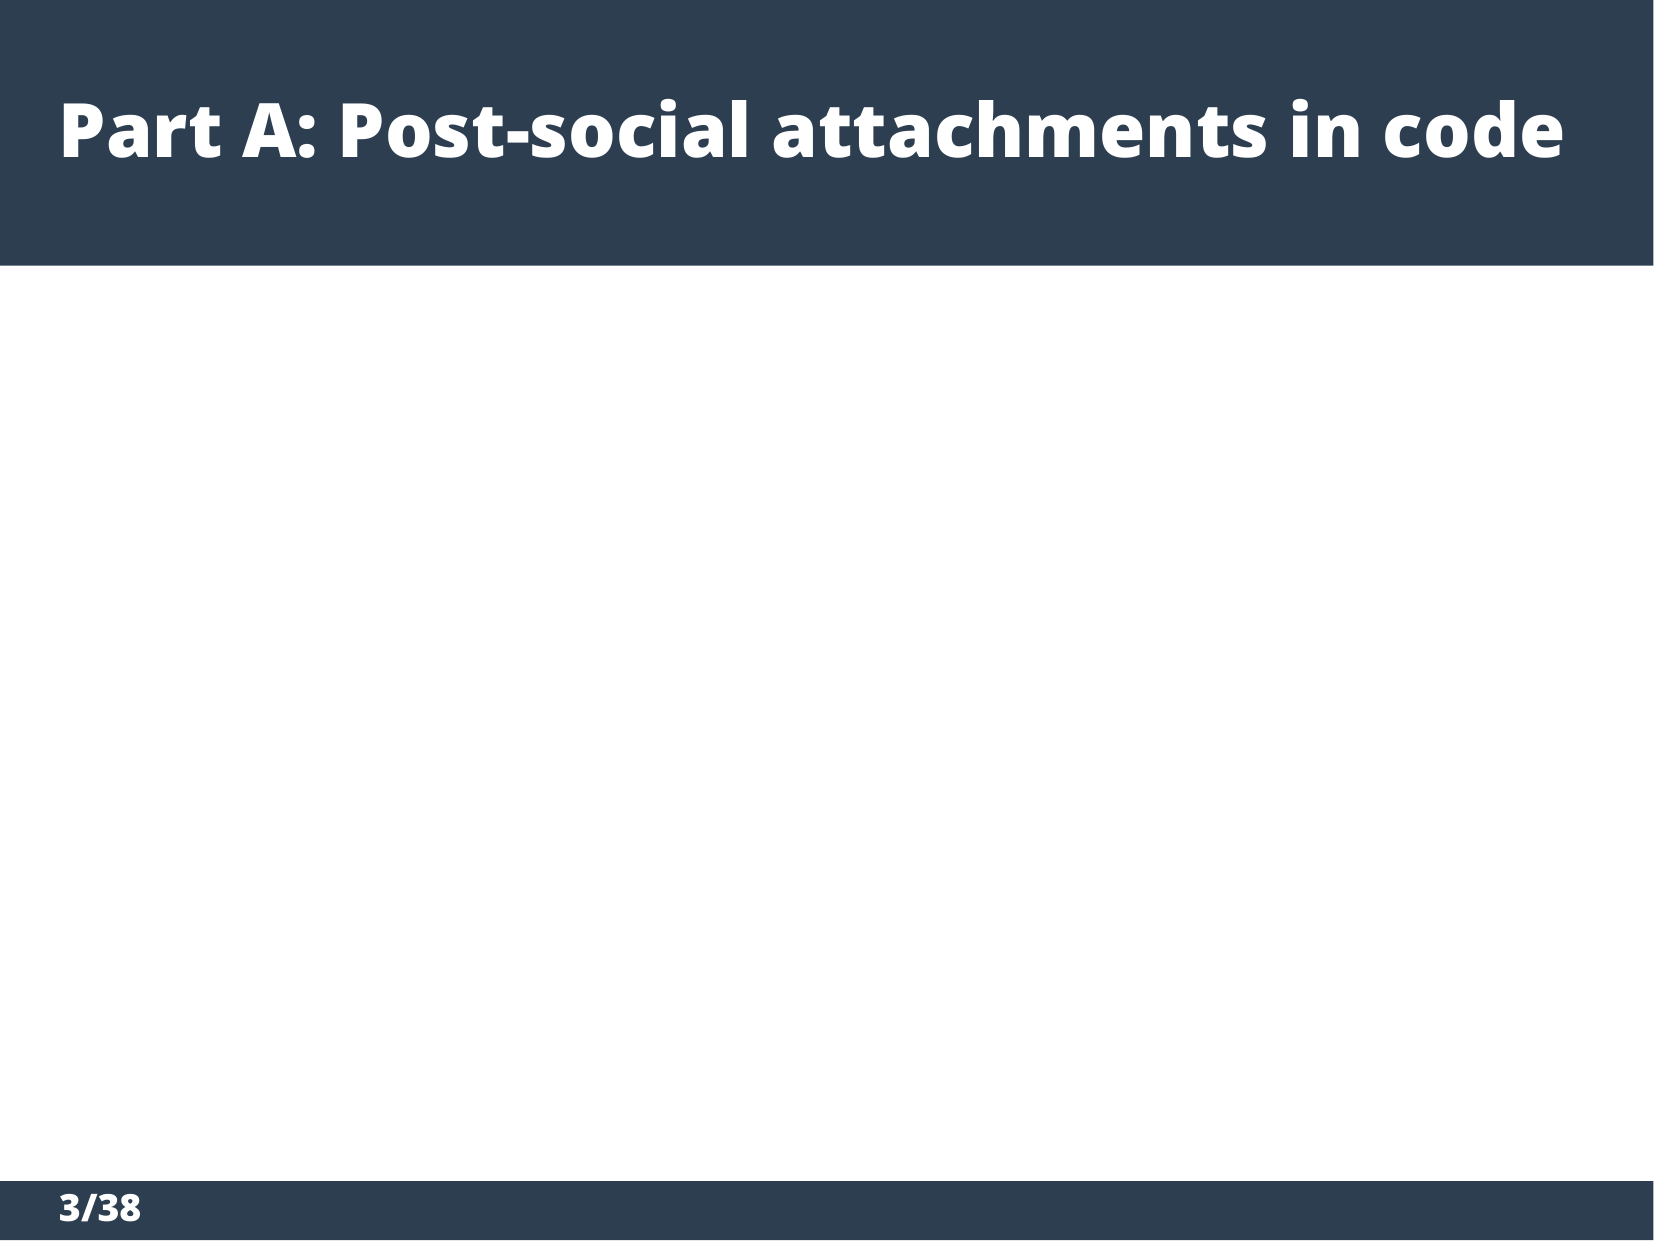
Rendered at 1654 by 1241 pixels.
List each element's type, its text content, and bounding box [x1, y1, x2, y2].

title Part A: Post-social attachments in code [59, 49, 1595, 207]
